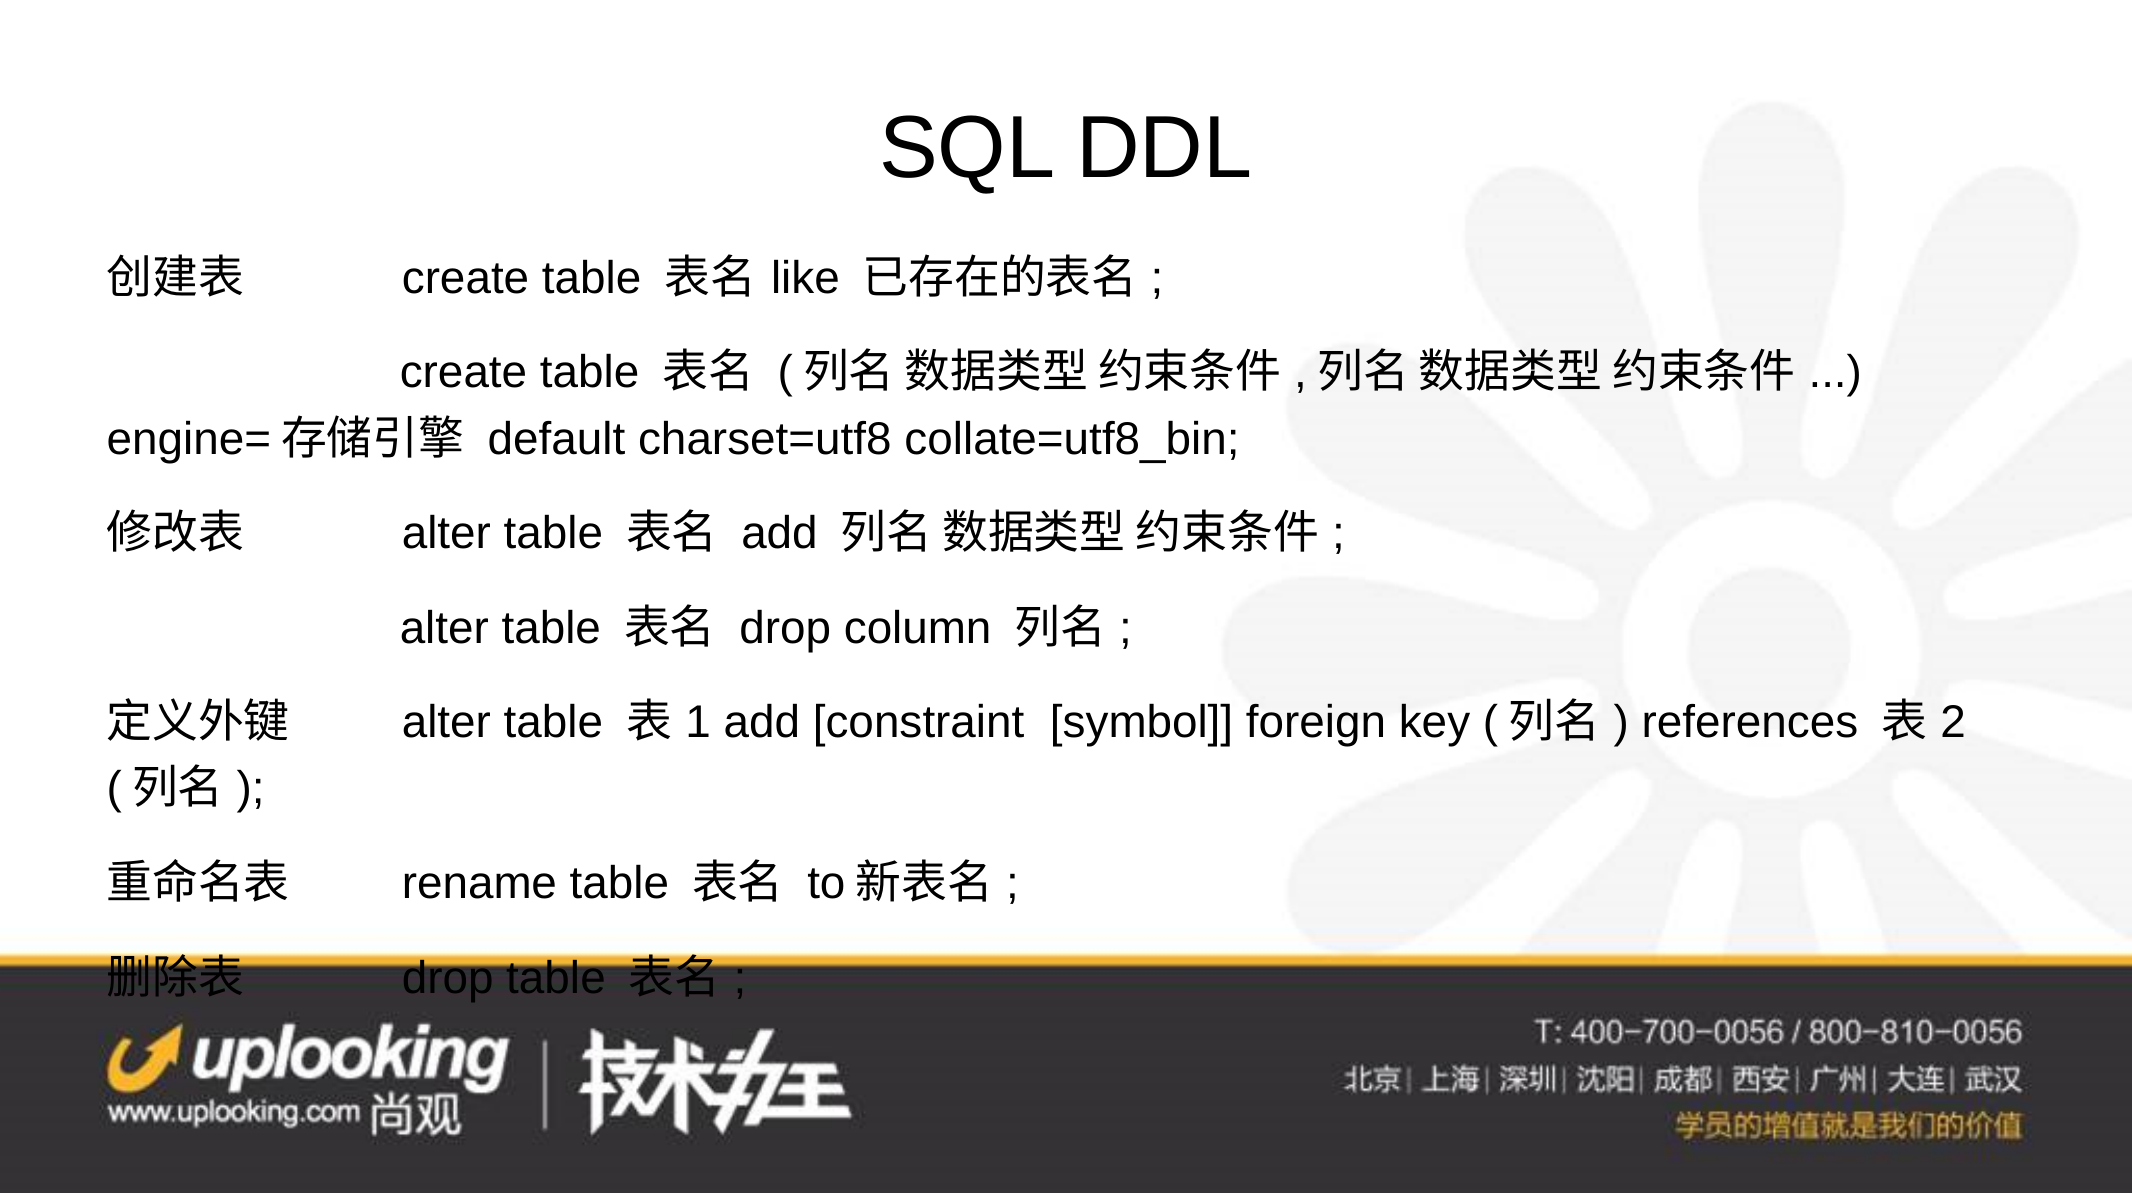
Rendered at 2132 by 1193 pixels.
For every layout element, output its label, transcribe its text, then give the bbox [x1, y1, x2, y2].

title SQL DDL [106, 47, 2026, 240]
list 创建表 create table 表名 like 已存在的表名; create table 表名 (列名 数据类型 约束条件,列名 数据类型 约束条件...) engine=存储引擎 default charset=utf8 collate=utf8_bin; 修改表 alter table 表名 add 列名 数据类型 约束条件; alter table 表名 drop column 列名; 定义外键 alter table 表1 add [constraint [symbol]] foreign key (列名) references 表2 (列名); 重命名表 rename table 表名 to新表名; 删除表 drop table 表名; [106, 240, 2026, 1028]
picture [0, 0, 2132, 1193]
